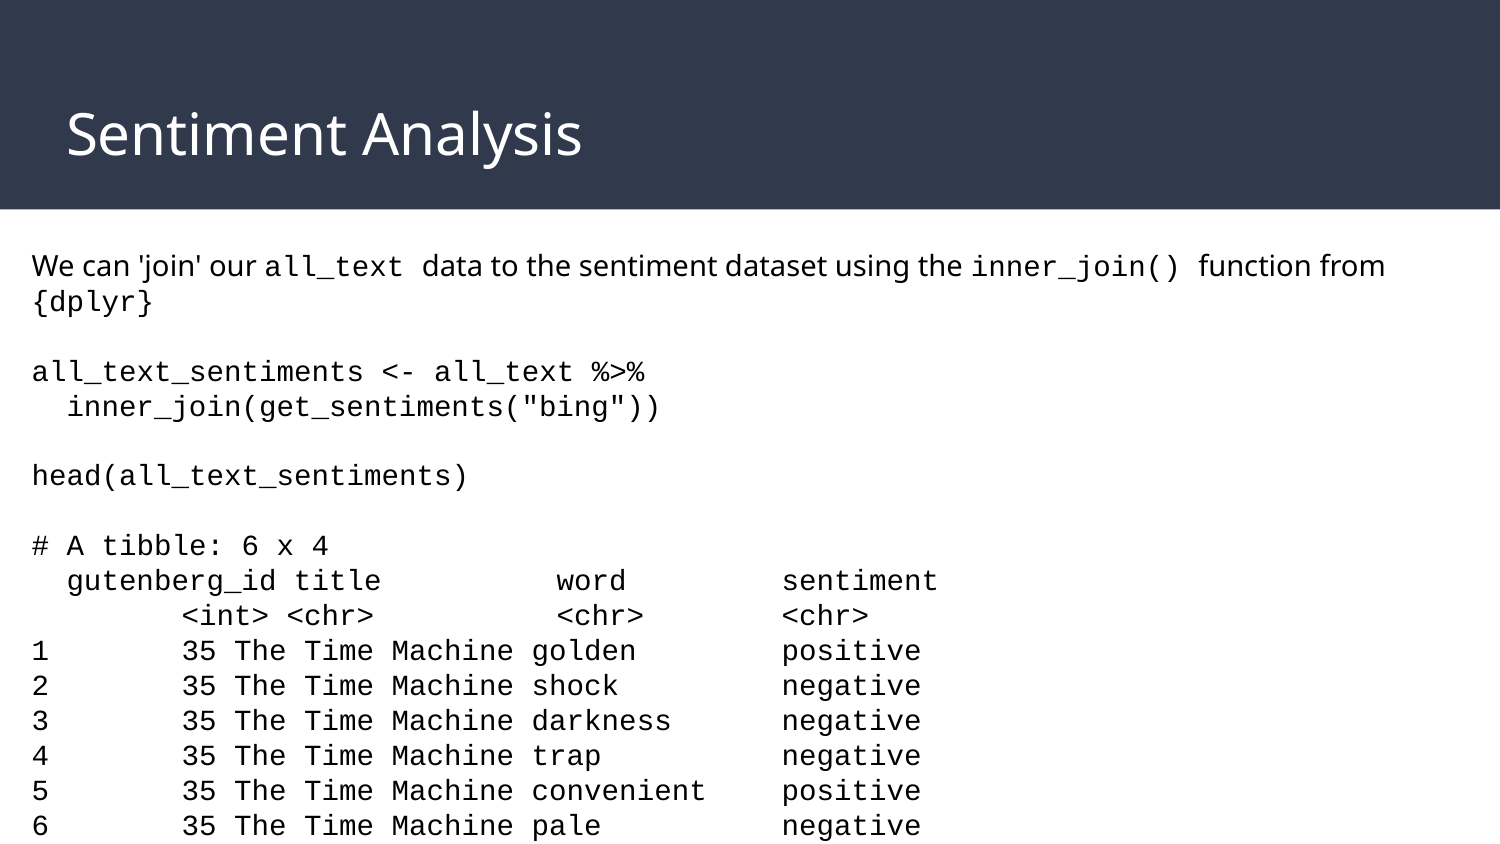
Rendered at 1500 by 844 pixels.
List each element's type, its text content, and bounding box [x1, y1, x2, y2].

title Sentiment Analysis [51, 82, 1449, 185]
text_box We can 'join' our all_text data to the sentiment dataset using the inner_join() function from {dplyr} all_text_sentiments <- all_text %>% inner_join(get_sentiments("bing")) head(all_text_sentiments) # A tibble: 6 x 4 gutenberg_id title word sentiment <int> <chr> <chr> <chr> 1 35 The Time Machine golden positive 2 35 The Time Machine shock negative 3 35 The Time Machine darkness negative 4 35 The Time Machine trap negative 5 35 The Time Machine convenient positive 6 35 The Time Machine pale negative [16, 231, 1472, 818]
